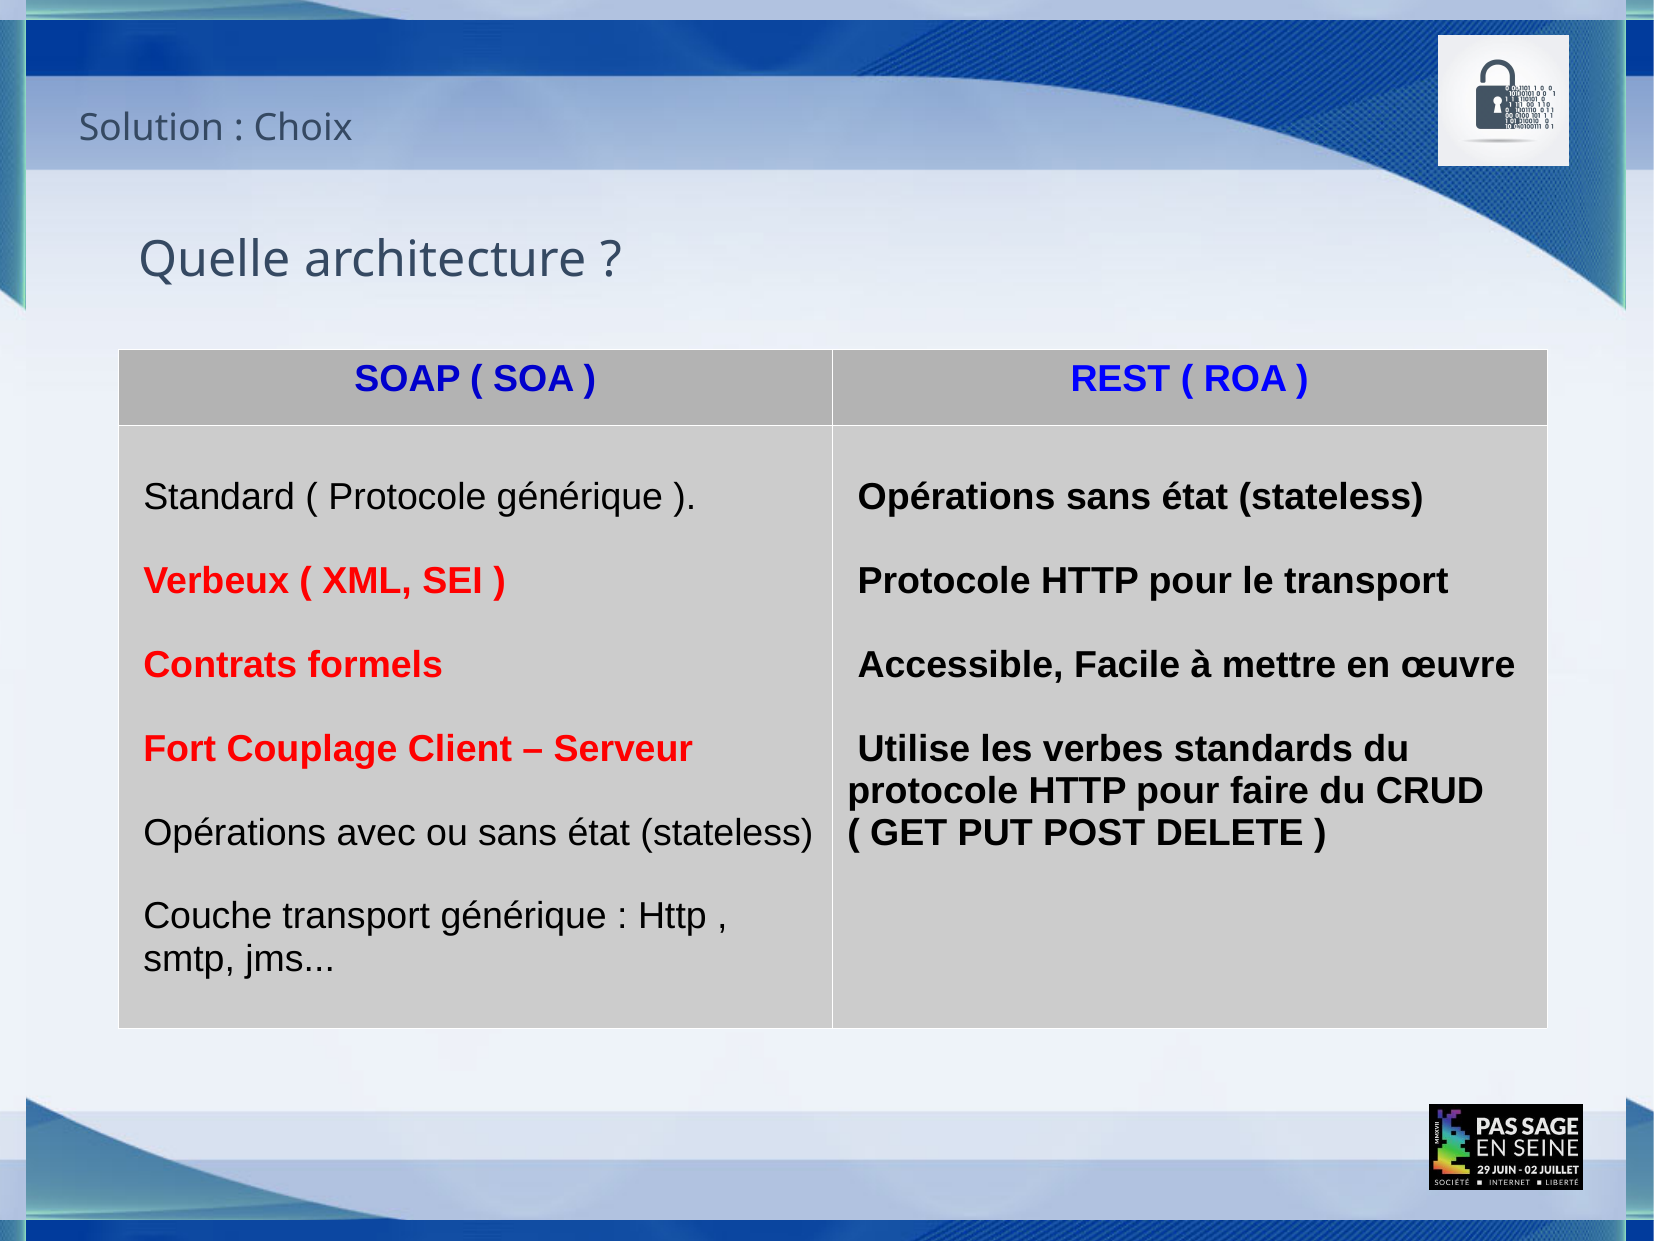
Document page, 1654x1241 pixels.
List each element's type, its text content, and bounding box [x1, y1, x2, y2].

title Solution : Choix [36, 98, 396, 154]
title Quelle architecture ? [87, 200, 674, 315]
table_header REST ( ROA ) [833, 350, 1547, 425]
table_cell Opérations sans état (stateless) Protocole HTTP pour le transport Accessible, Facile à mettre en œuvre Utilise les verbes standards du protocole HTTP pour faire du CRUD ( GET PUT POST DELETE ) [833, 426, 1547, 1028]
table_header SOAP ( SOA ) [119, 350, 832, 425]
picture [0, 0, 1654, 1241]
table_cell Standard ( Protocole générique ). Verbeux ( XML, SEI ) Contrats formels Fort Couplage Client – Serveur Opérations avec ou sans état (stateless) Couche transport générique : Http , smtp, jms... [119, 426, 832, 1028]
